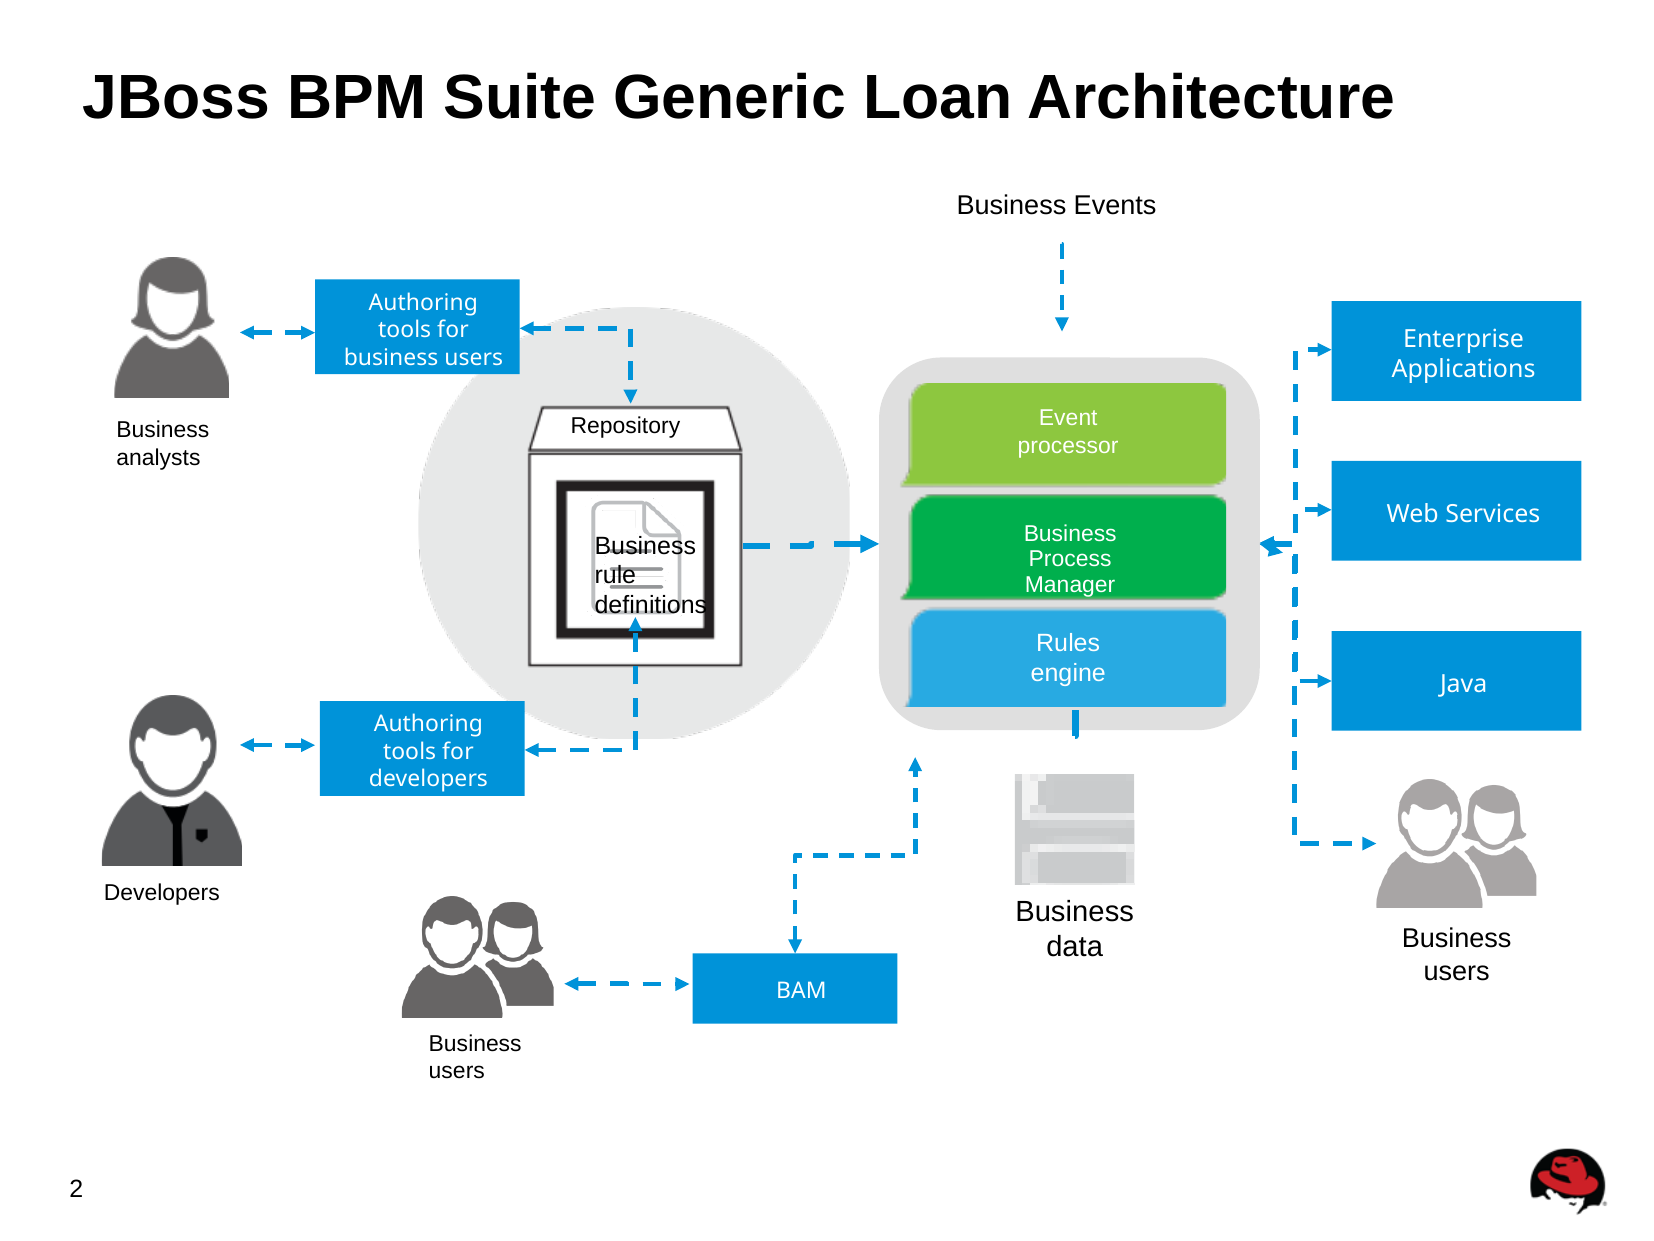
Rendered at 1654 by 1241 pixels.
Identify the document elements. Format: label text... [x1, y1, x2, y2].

picture [418, 307, 850, 739]
text_box [1331, 301, 1582, 401]
picture [101, 695, 242, 866]
picture [401, 896, 554, 1018]
text_box Business rule definitions [579, 520, 688, 563]
picture [114, 257, 229, 398]
text_box Business users [414, 1021, 565, 1092]
text_box Business Process Manager [964, 513, 1176, 580]
text_box Business analysts [101, 407, 240, 478]
text_box Business Events [937, 180, 1176, 228]
text_box [878, 357, 1260, 731]
title JBoss BPM Suite Generic Loan Architecture [82, 13, 1571, 180]
text_box [315, 279, 327, 375]
text_box [1331, 460, 1582, 561]
text_box Repository [555, 403, 706, 446]
picture [899, 383, 1227, 707]
text_box Business data [999, 884, 1150, 1005]
text_box Java [1346, 660, 1581, 705]
text_box Web Services [1346, 490, 1581, 535]
text_box Business users [1385, 911, 1528, 986]
text_box Enterprise Applications [1346, 315, 1581, 391]
text_box BAM [705, 968, 898, 1011]
text_box [319, 701, 332, 796]
picture [1014, 774, 1135, 884]
text_box [692, 953, 898, 1024]
text_box Authoring tools for business users [327, 279, 520, 378]
picture [1529, 1146, 1613, 1224]
text_box [1331, 631, 1582, 731]
text_box Event processor [955, 372, 1181, 487]
text_box Developers [89, 870, 252, 913]
text_box Rules engine [953, 606, 1184, 678]
picture [1376, 779, 1537, 908]
text_box Authoring tools for developers [332, 701, 525, 799]
